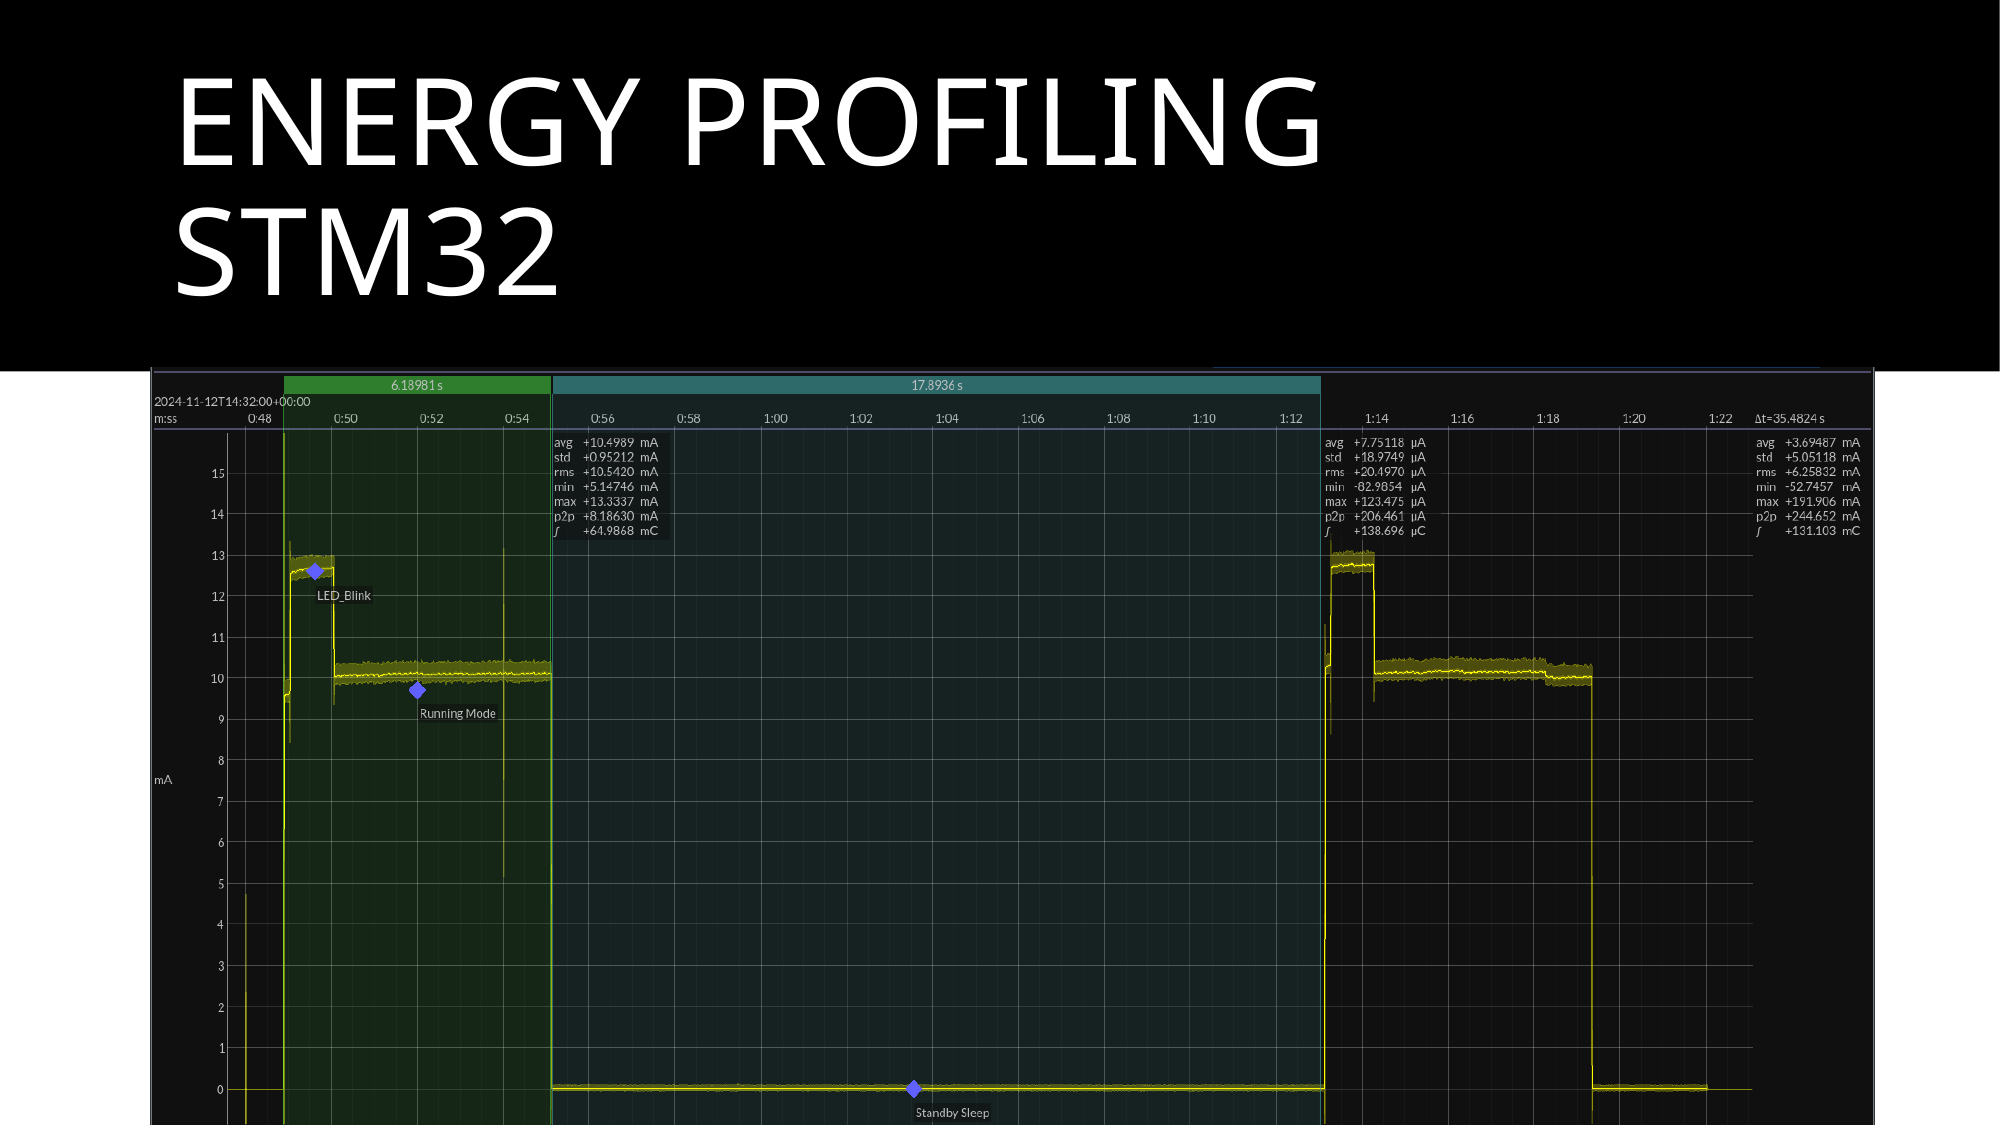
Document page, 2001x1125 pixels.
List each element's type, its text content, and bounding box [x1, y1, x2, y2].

title Energy profiling STM32 [157, 52, 1842, 331]
picture [150, 367, 1875, 1125]
